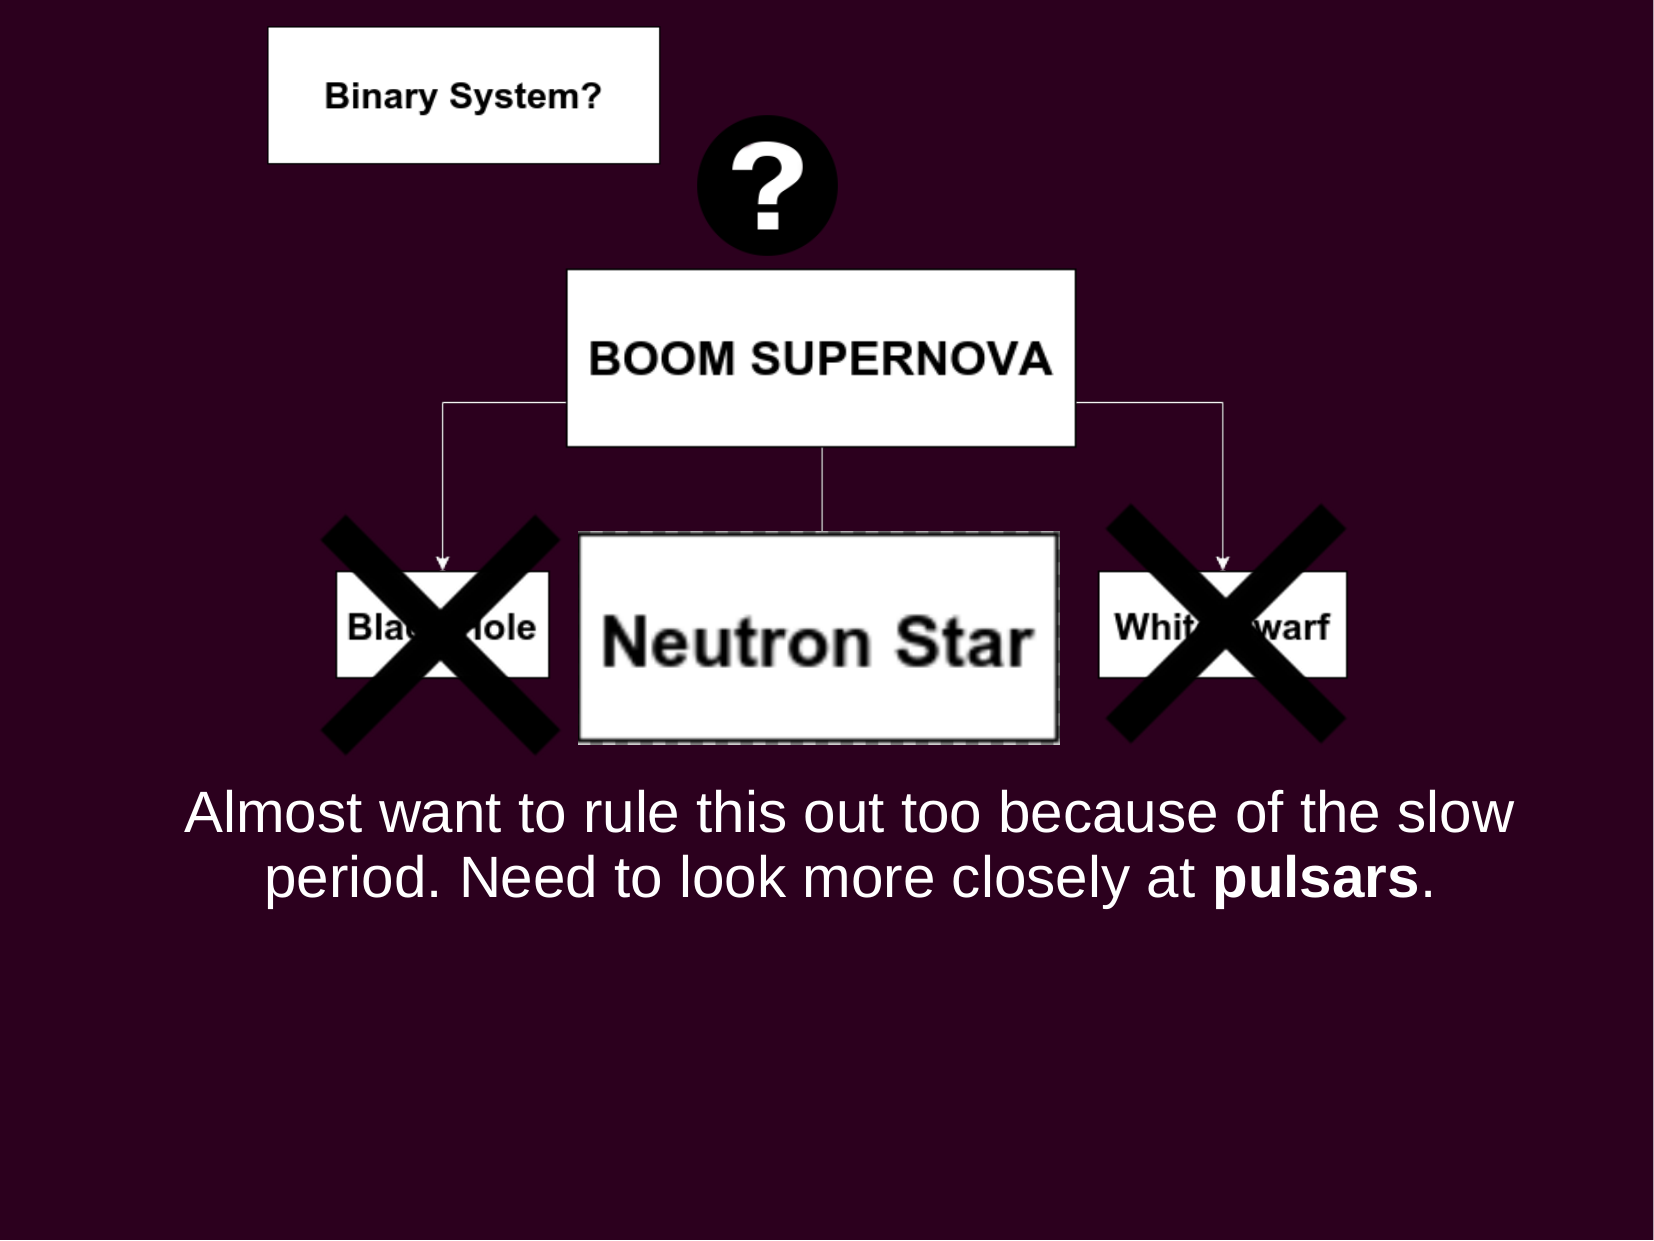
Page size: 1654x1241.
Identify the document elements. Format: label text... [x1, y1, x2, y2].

picture [266, 25, 662, 166]
picture [295, 267, 1371, 779]
picture [695, 113, 839, 257]
list Almost want to rule this out too because of the slow period. Need to look more closely at pulsars. [70, 779, 1559, 1241]
